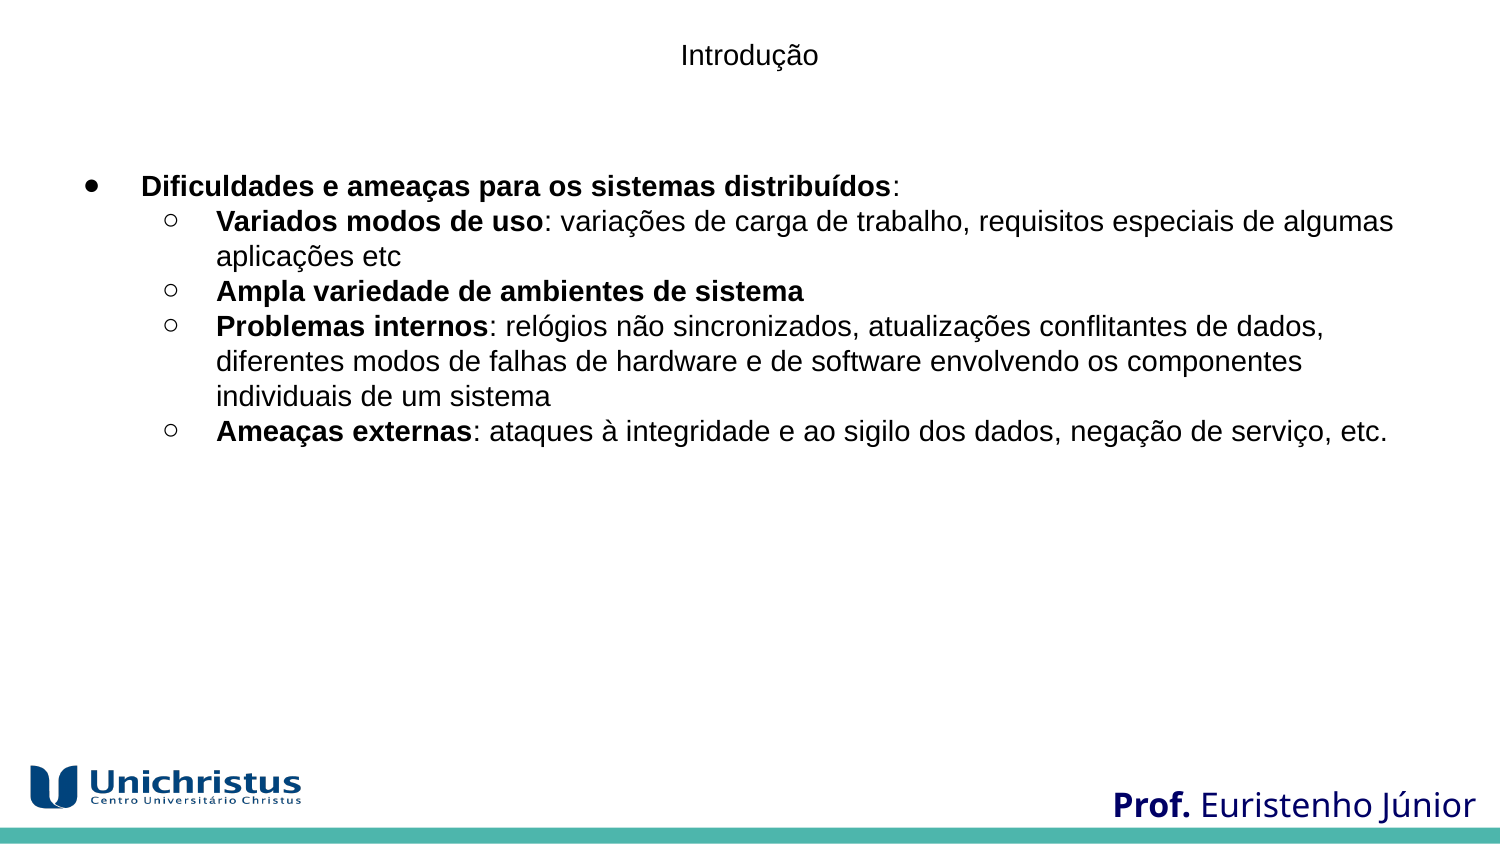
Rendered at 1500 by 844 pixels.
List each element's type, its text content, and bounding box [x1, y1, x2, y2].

text_box Prof. Euristenho Júnior [1097, 773, 1494, 829]
picture [26, 763, 305, 810]
list Dificuldades e ameaças para os sistemas distribuídos: Variados modos de uso: variações de carga de trabalho, requisitos especiais de algumas aplicações etc Ampla variedade de ambientes de sistema Problemas internos: relógios não sincronizados, atualizações conflitantes de dados, diferentes modos de falhas de hardware e de software envolvendo os componentes individuais de um sistema Ameaças externas: ataques à integridade e ao sigilo dos dados, negação de serviço, etc. [51, 152, 1449, 750]
title Introdução [51, 20, 1449, 137]
